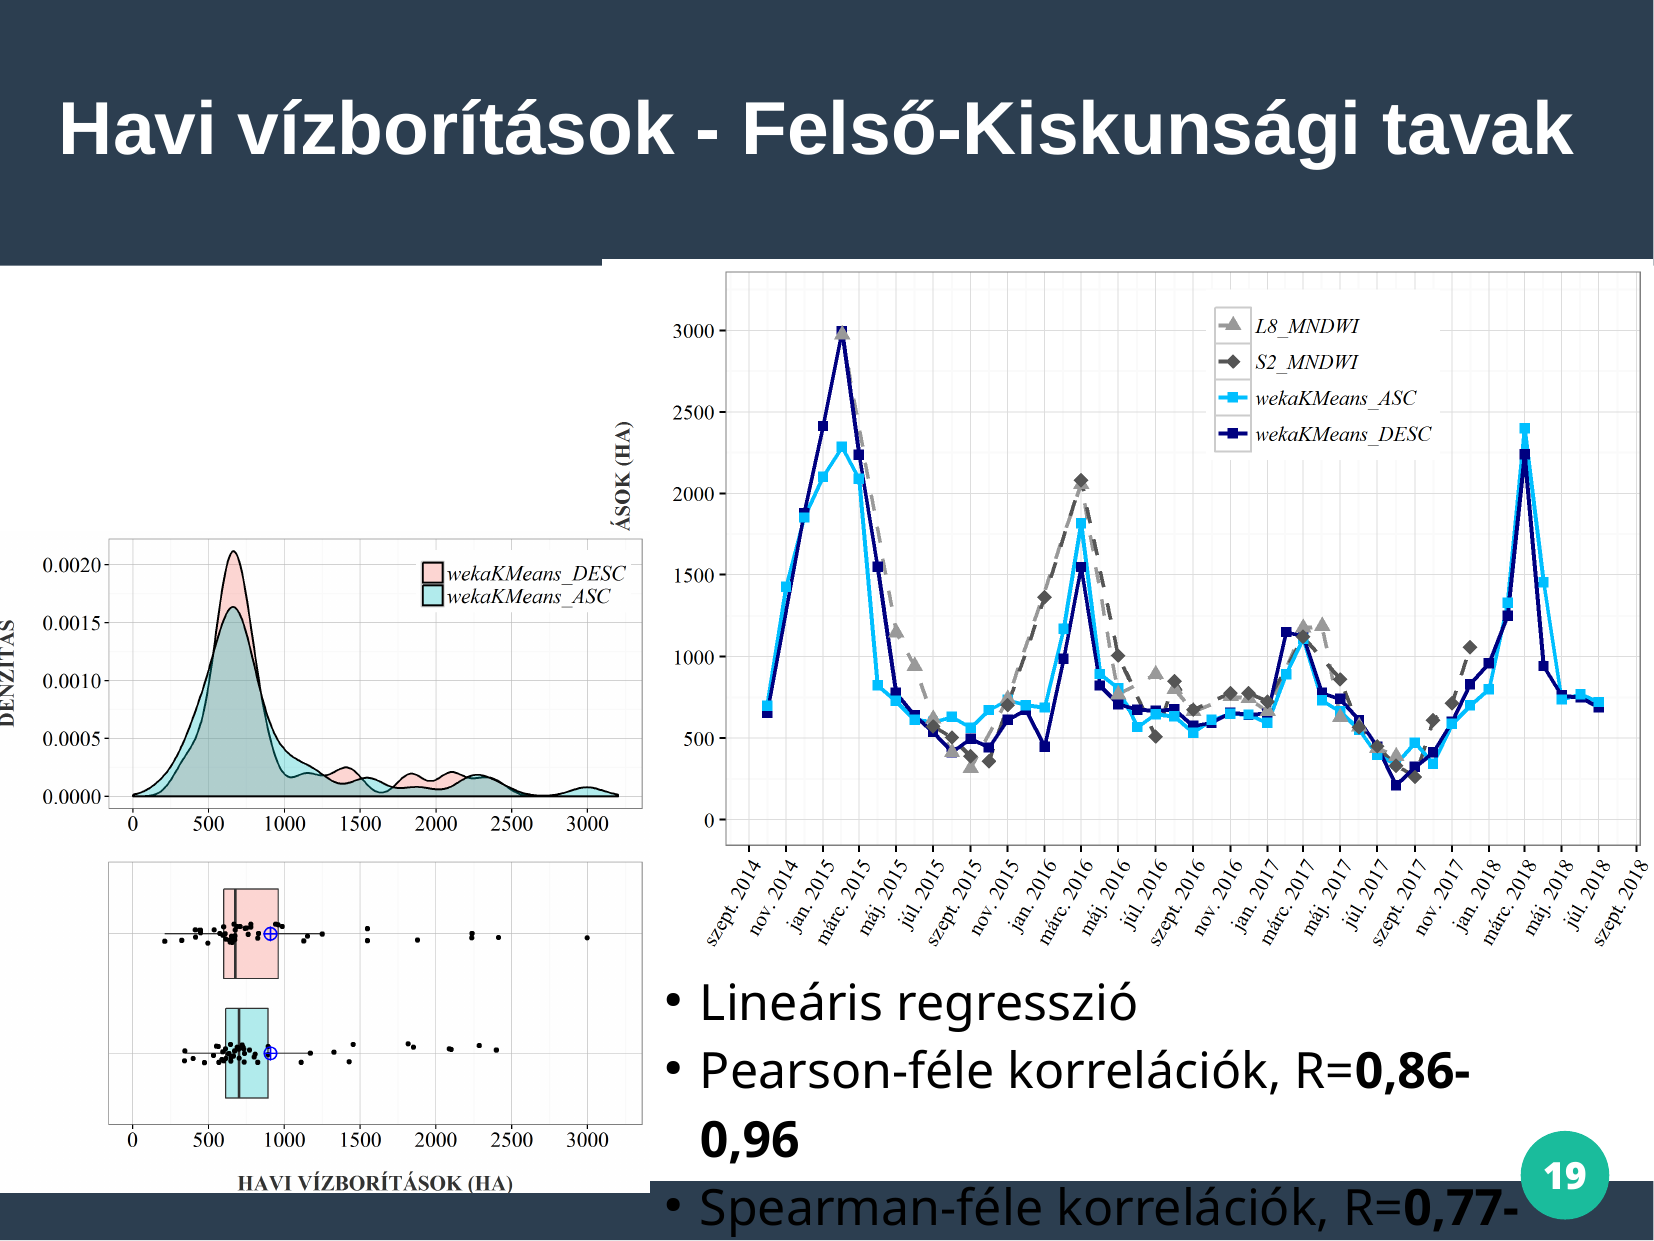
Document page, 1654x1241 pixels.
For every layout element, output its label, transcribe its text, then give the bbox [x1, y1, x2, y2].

title Havi vízborítások - Felső-Kiskunsági tavak [59, 49, 1595, 207]
text_box Lineáris regresszió Pearson-féle korrelációk, R=0,86-0,96 Spearman-féle korrelációk, R=0,77-0,88 [649, 959, 1583, 1225]
picture [0, 259, 1653, 1193]
